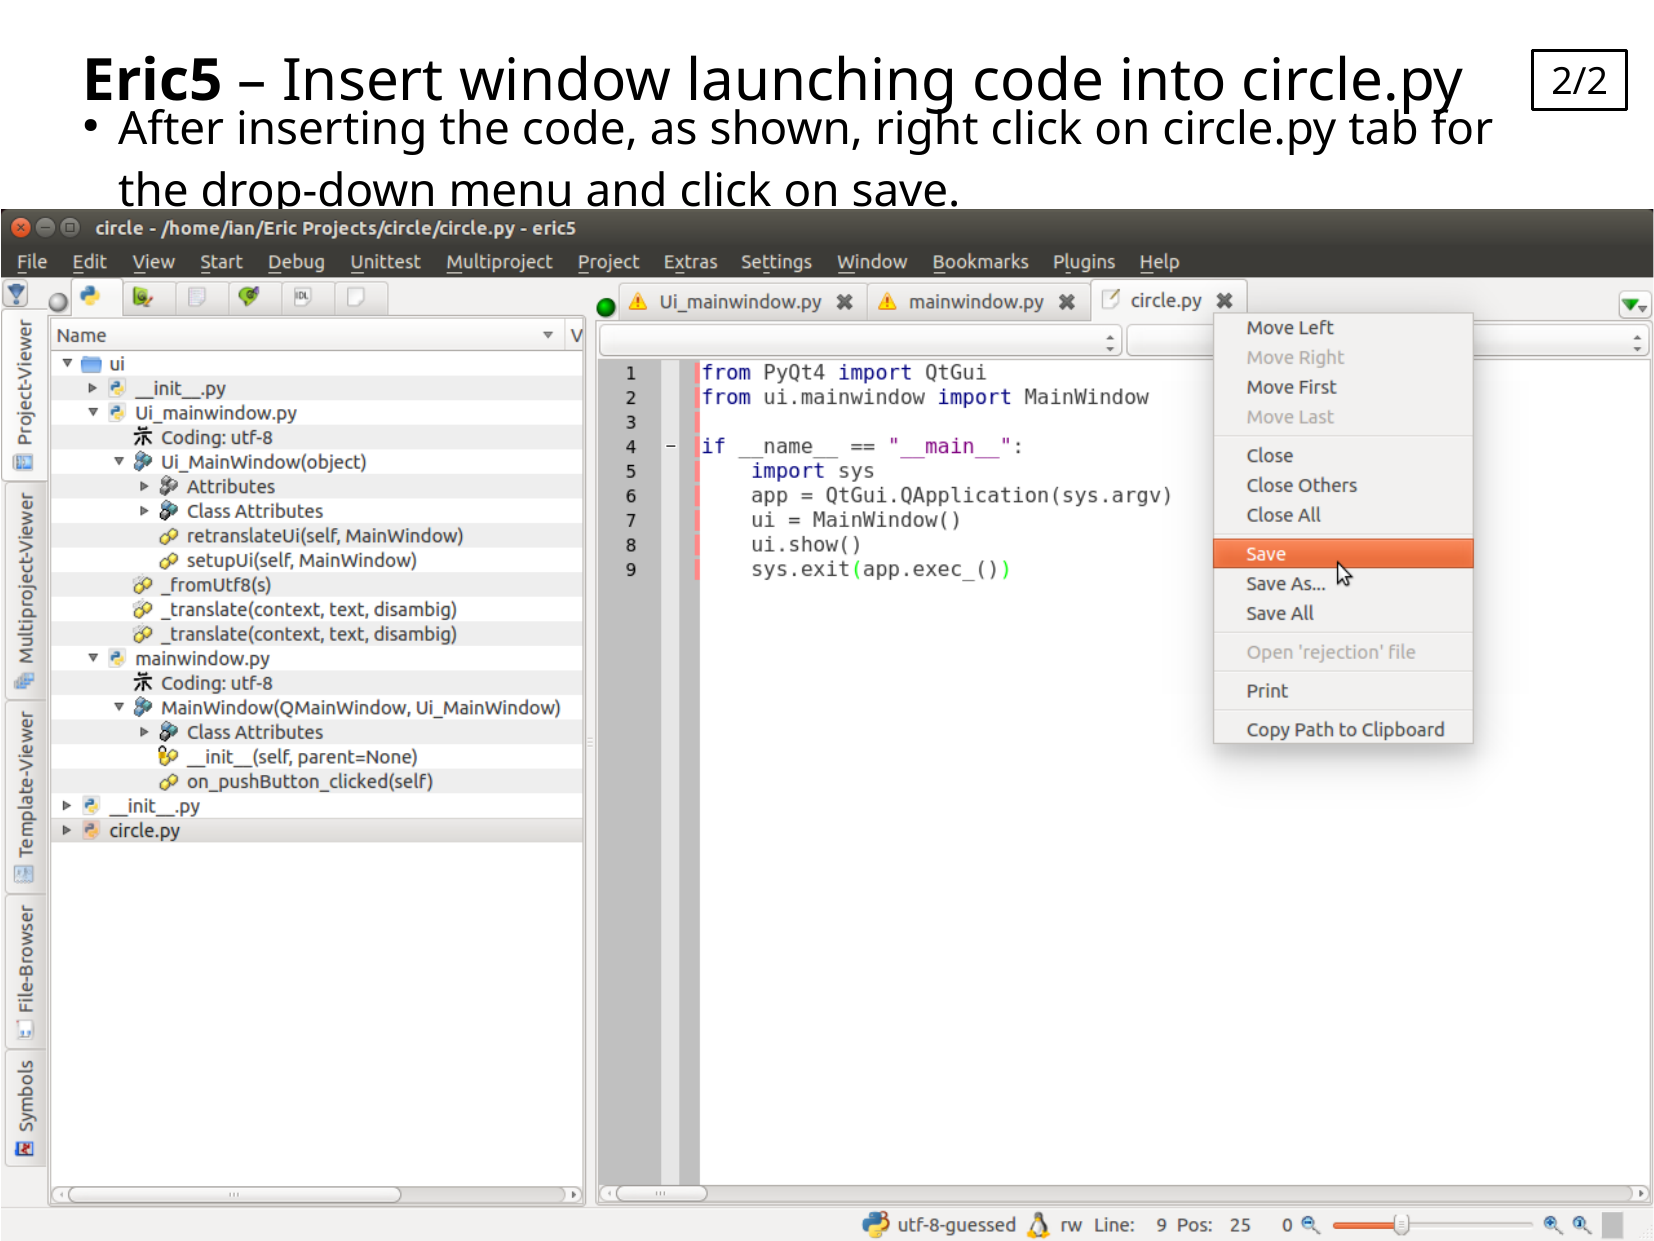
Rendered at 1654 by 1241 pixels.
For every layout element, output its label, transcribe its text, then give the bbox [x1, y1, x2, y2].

text_box After inserting the code, as shown, right click on circle.py tab for the drop-down menu and click on save. [82, 98, 1571, 209]
text_box 2/2 [1532, 50, 1627, 110]
title Eric5 – Insert window launching code into circle.py [82, 39, 1571, 98]
picture [1, 209, 1654, 1241]
